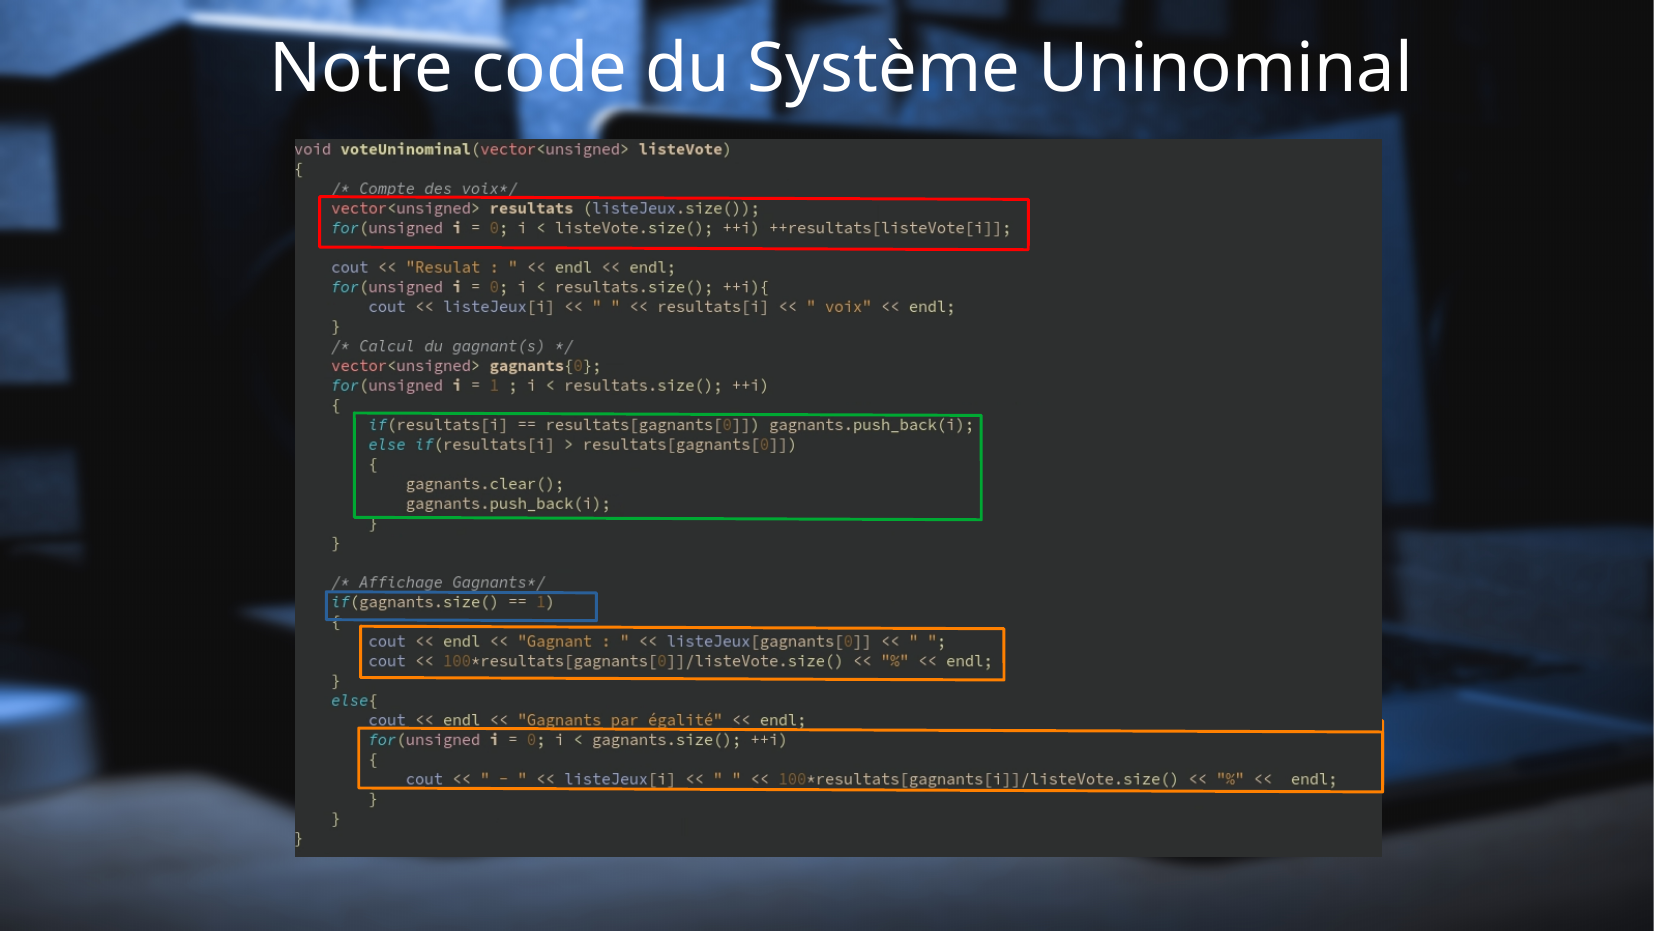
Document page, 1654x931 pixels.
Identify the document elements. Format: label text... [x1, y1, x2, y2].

title Notre code du Système Uninominal [265, 0, 1418, 148]
picture [0, 0, 1654, 931]
